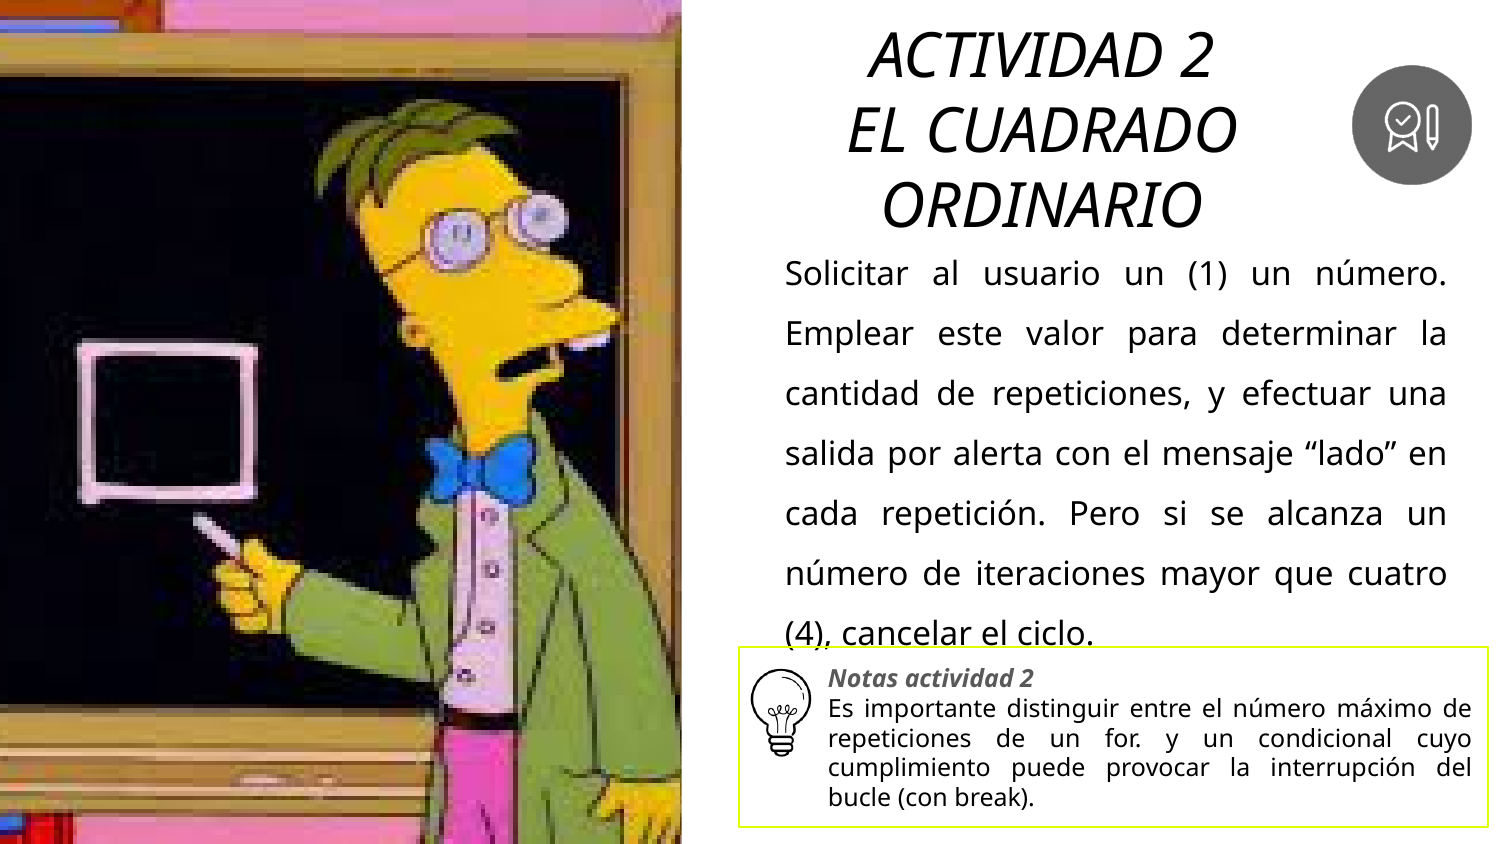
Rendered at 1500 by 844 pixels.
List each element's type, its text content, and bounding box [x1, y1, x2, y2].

text_box Solicitar al usuario un (1) un número. Emplear este valor para determinar la cantidad de repeticiones, y efectuar una salida por alerta con el mensaje “lado” en cada repetición. Pero si se alcanza un número de iteraciones mayor que cuatro (4), cancelar el ciclo. [769, 217, 1464, 638]
text_box ACTIVIDAD 2 EL CUADRADO ORDINARIO [732, 0, 1353, 163]
picture [746, 665, 813, 758]
picture [1352, 65, 1472, 185]
text_box Notas actividad 2 Es importante distinguir entre el número máximo de repeticiones de un for. y un condicional cuyo cumplimiento puede provocar la interrupción del bucle (con break). [739, 647, 1489, 827]
picture [0, 0, 682, 844]
